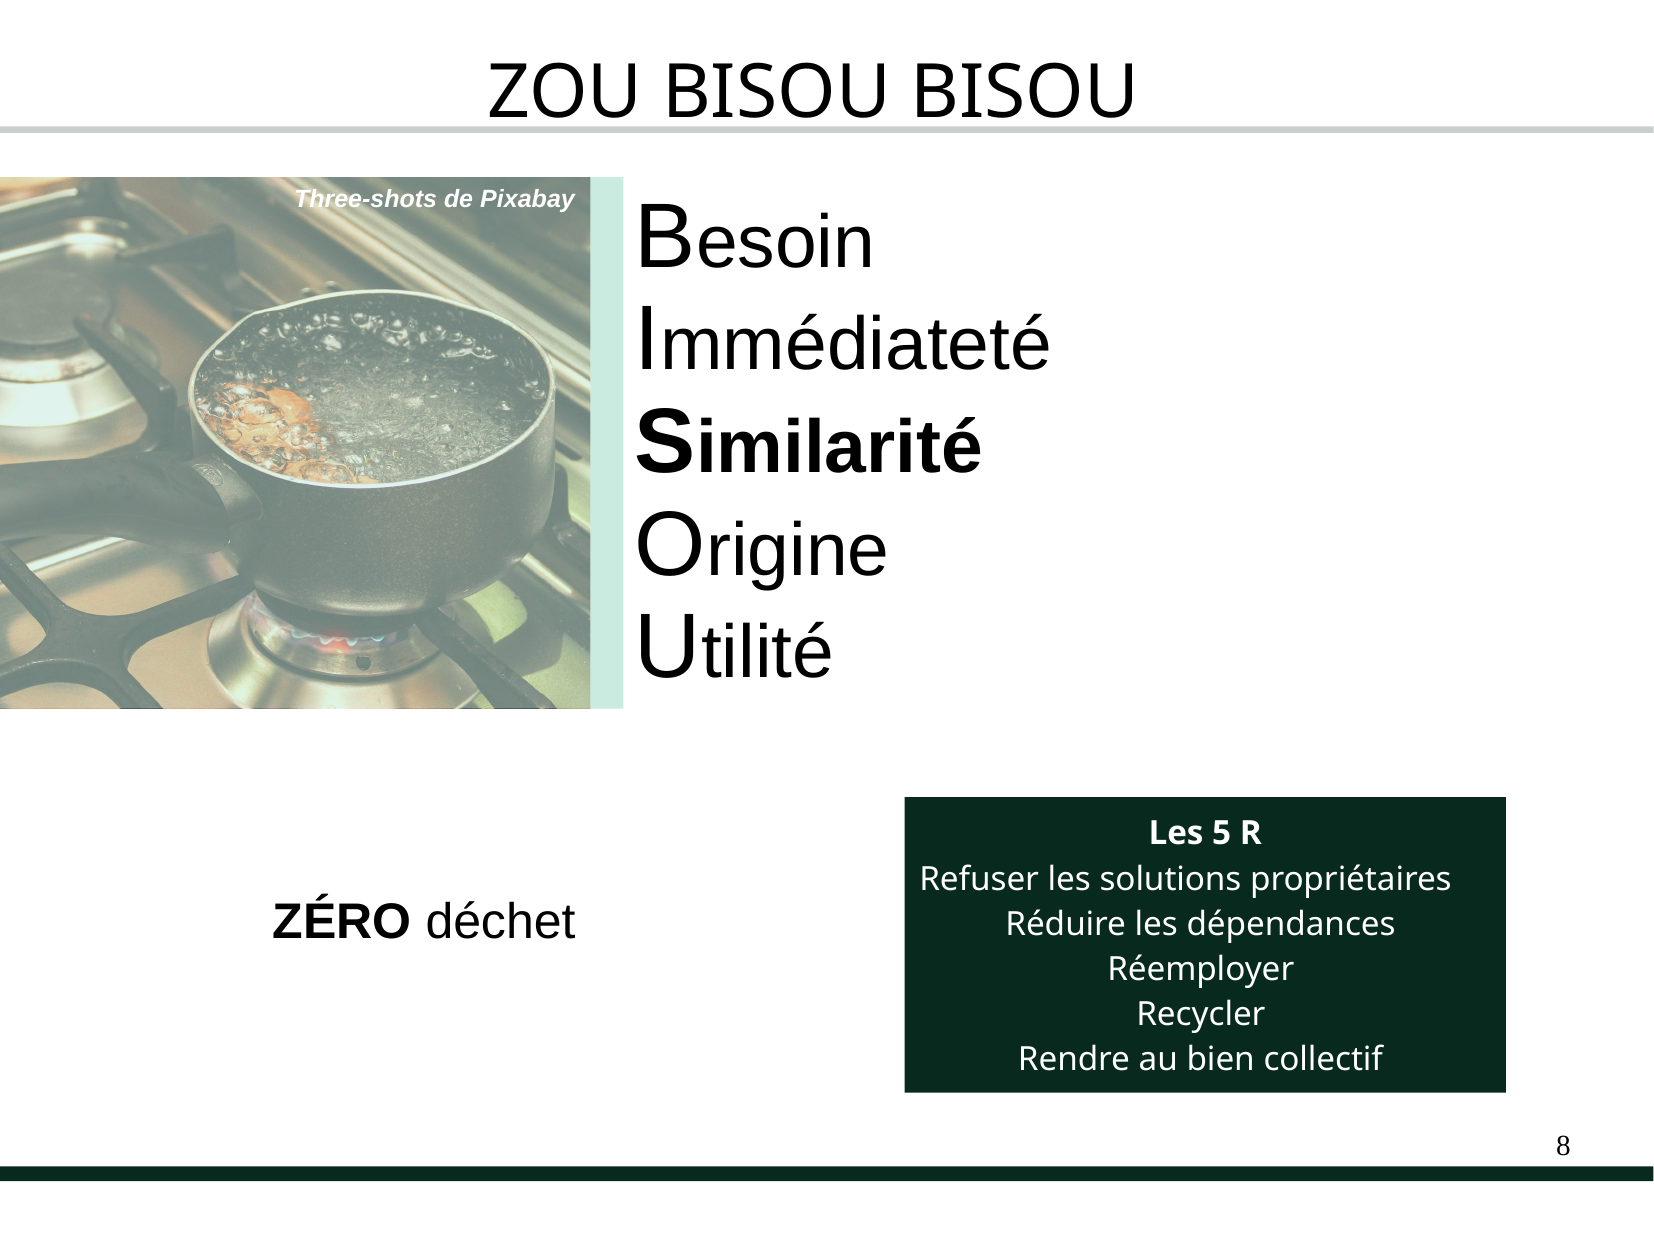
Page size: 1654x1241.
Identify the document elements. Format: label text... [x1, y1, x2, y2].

text_box Three-shots de Pixabay [279, 177, 591, 220]
text_box Les 5 R Refuser les solutions propriétaires Réduire les dépendances Réemployer Recycler Rendre au bien collectif [904, 797, 1506, 1093]
text_box ZOU BISOU BISOU [472, 29, 1186, 126]
text_box [0, 126, 1654, 133]
text_box ZÉRO déchet [258, 885, 591, 957]
text_box Besoin Immédiateté Similarité Origine Utilité [620, 177, 1068, 705]
text_box [0, 177, 624, 709]
text_box [0, 1166, 1654, 1182]
